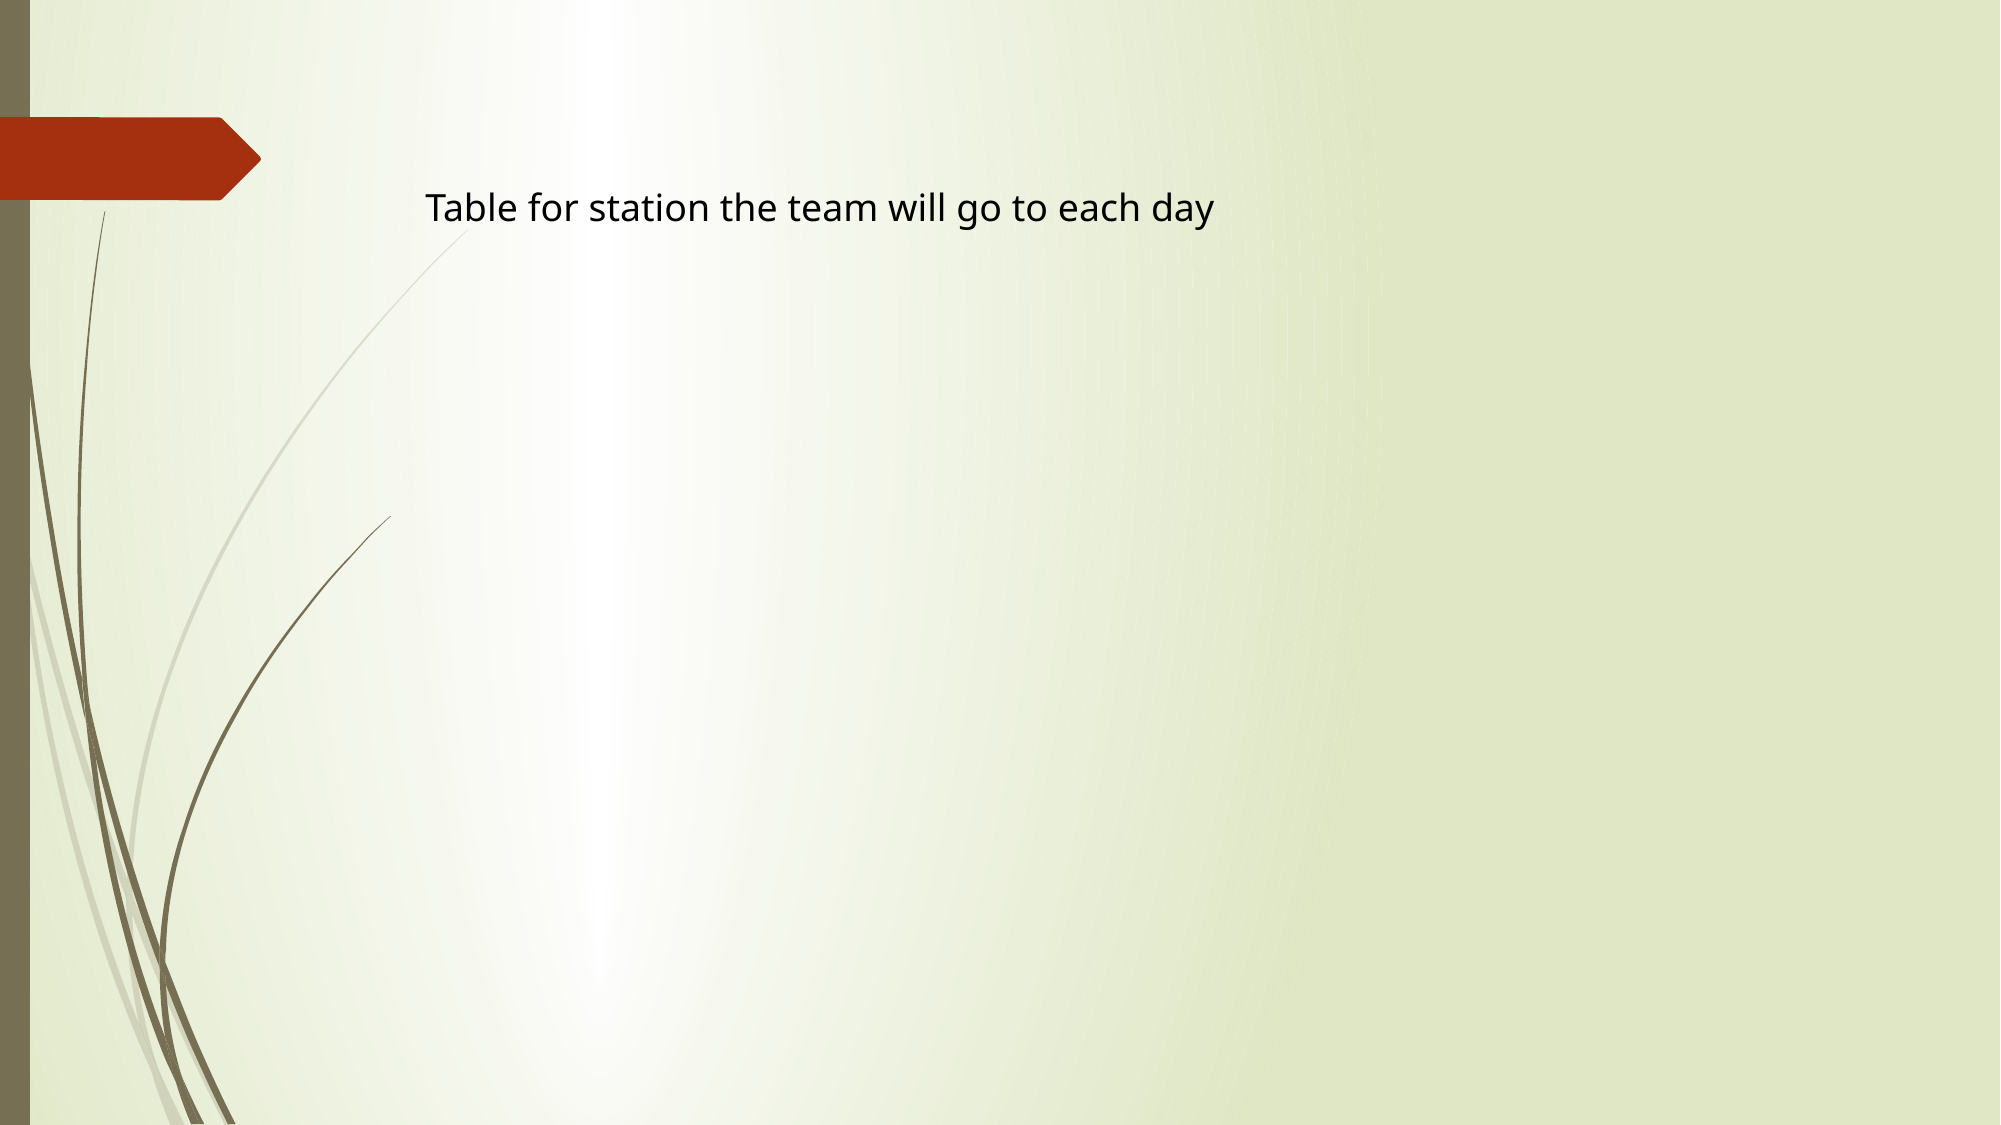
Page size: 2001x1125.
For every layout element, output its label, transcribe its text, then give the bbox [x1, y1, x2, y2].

title Table for station the team will go to each day [425, 102, 1888, 313]
